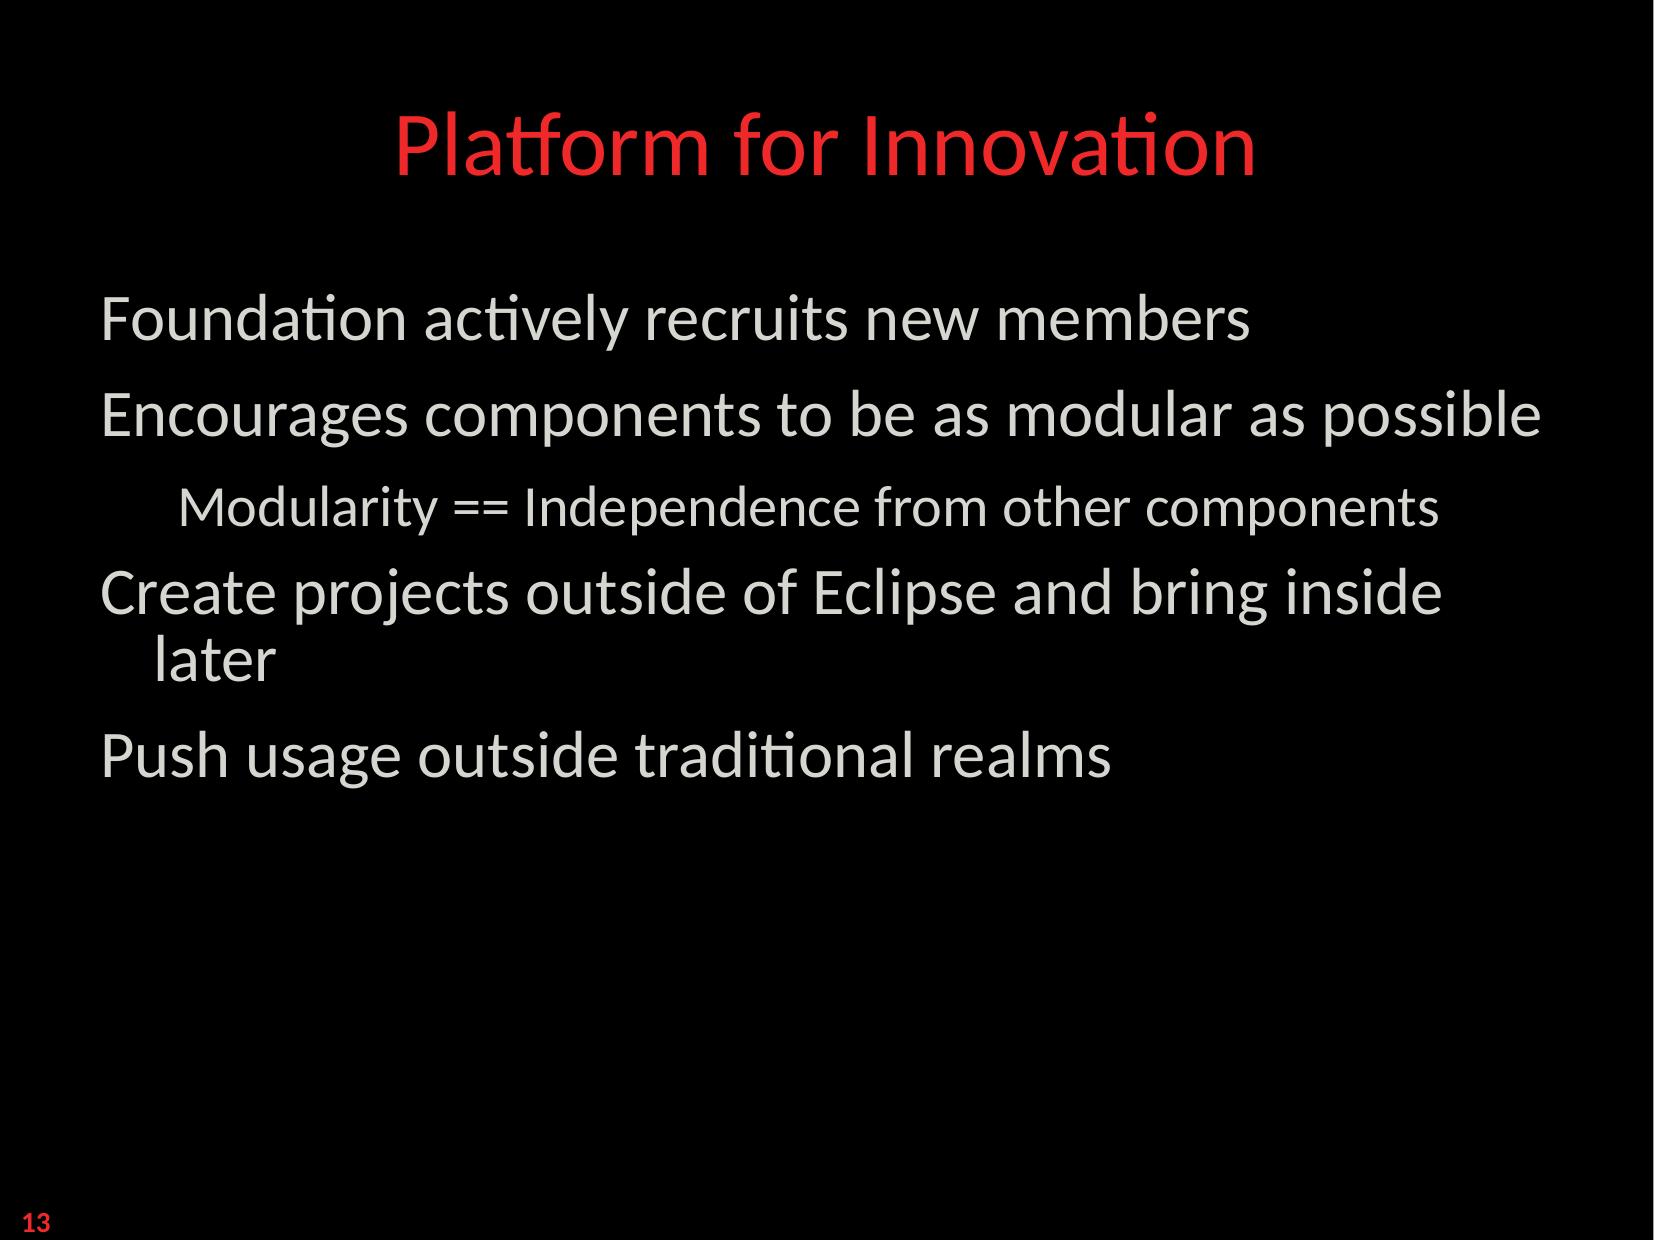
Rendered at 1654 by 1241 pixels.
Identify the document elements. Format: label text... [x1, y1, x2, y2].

title Platform for Innovation [82, 56, 1571, 250]
list Foundation actively recruits new members Encourages components to be as modular as possible Modularity == Independence from other components Create projects outside of Eclipse and bring inside later Push usage outside traditional realms [82, 290, 1571, 1094]
